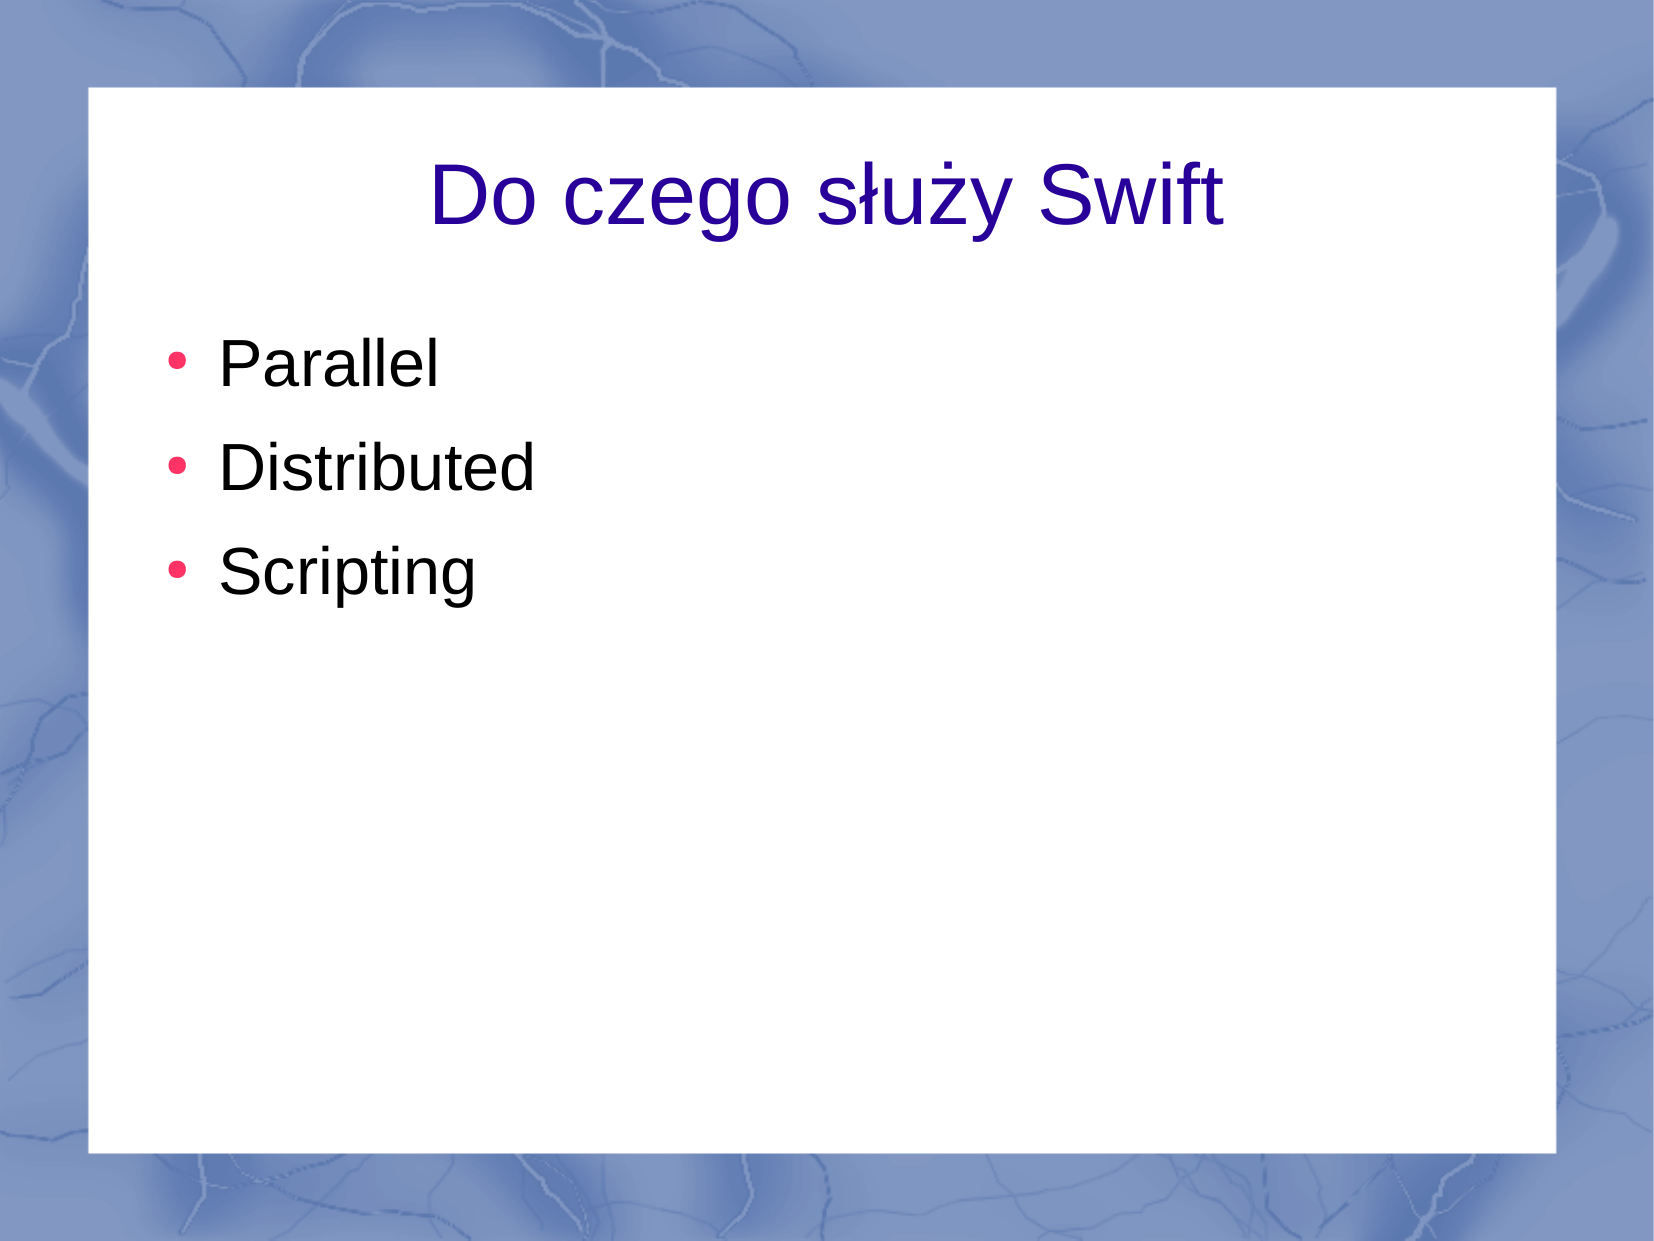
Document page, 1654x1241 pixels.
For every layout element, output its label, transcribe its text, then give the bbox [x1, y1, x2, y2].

title Do czego służy Swift [118, 90, 1536, 298]
list Parallel Distributed Scripting [147, 325, 1506, 1045]
picture [0, 0, 1654, 1241]
